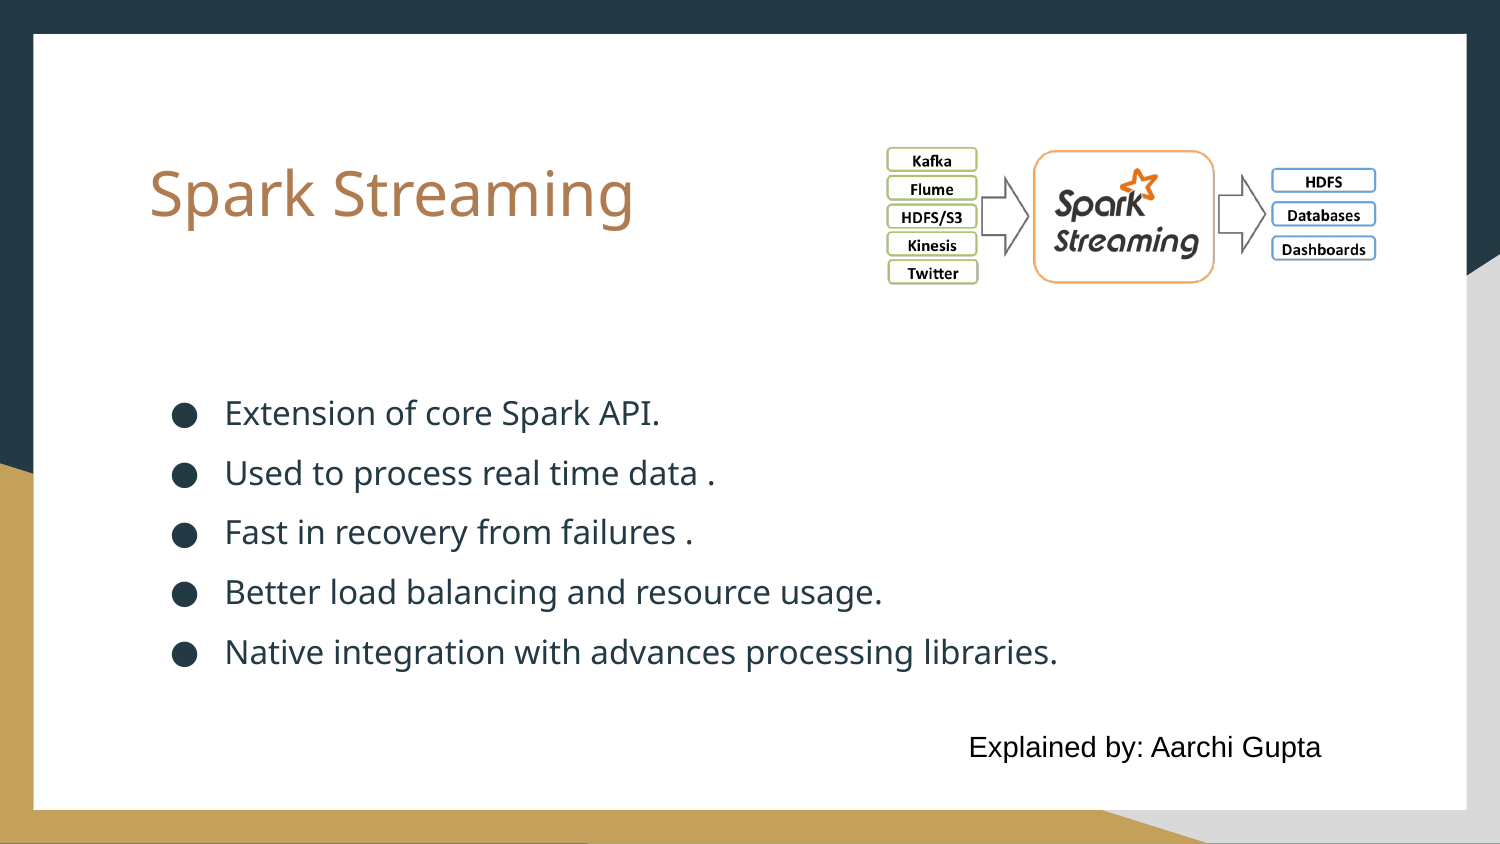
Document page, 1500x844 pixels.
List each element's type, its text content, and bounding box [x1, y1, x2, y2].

text_box Explained by: Aarchi Gupta [953, 713, 1446, 779]
title Spark Streaming [134, 138, 864, 296]
list Extension of core Spark API. Used to process real time data . Fast in recovery from failures . Better load balancing and resource usage. Native integration with advances processing libraries. [134, 357, 1366, 759]
picture [864, 117, 1398, 317]
